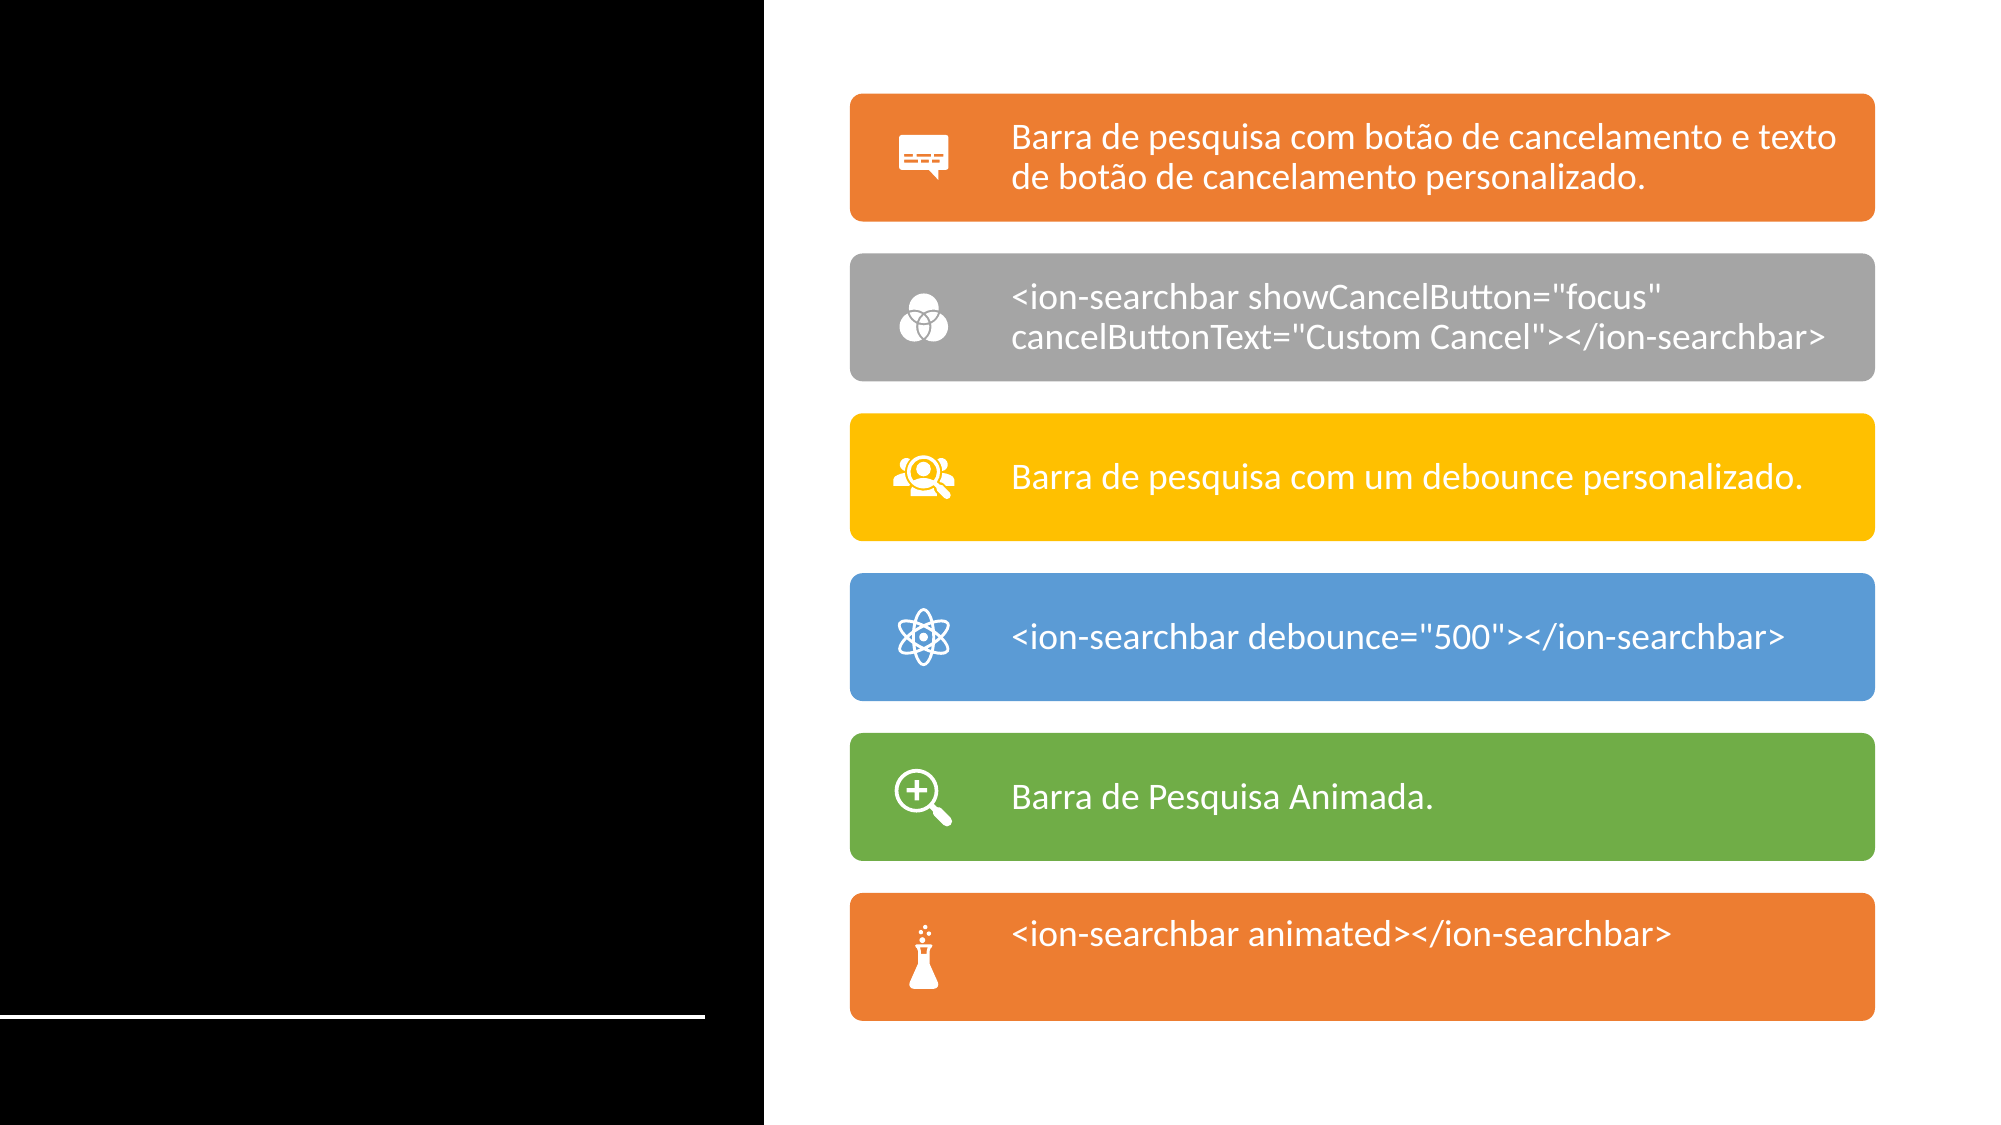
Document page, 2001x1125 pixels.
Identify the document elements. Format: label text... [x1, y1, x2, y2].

text_box [0, 0, 764, 1125]
text_box [849, 93, 997, 222]
text_box Barra de pesquisa com botão de cancelamento e texto de botão de cancelamento personalizado. [997, 93, 1876, 222]
text_box [849, 253, 997, 382]
text_box Barra de pesquisa com um debounce personalizado. [997, 413, 1876, 542]
text_box [849, 732, 997, 861]
text_box [849, 573, 997, 702]
text_box <ion-searchbar debounce="500"></ion-searchbar> [997, 573, 1876, 702]
text_box <ion-searchbar showCancelButton="focus" cancelButtonText="Custom Cancel"></ion-searchbar> [997, 253, 1876, 382]
text_box Barra de Pesquisa Animada. [997, 732, 1876, 861]
text_box [849, 413, 997, 542]
text_box [849, 892, 997, 1021]
text_box <ion-searchbar animated></ion-searchbar> [997, 892, 1876, 1021]
